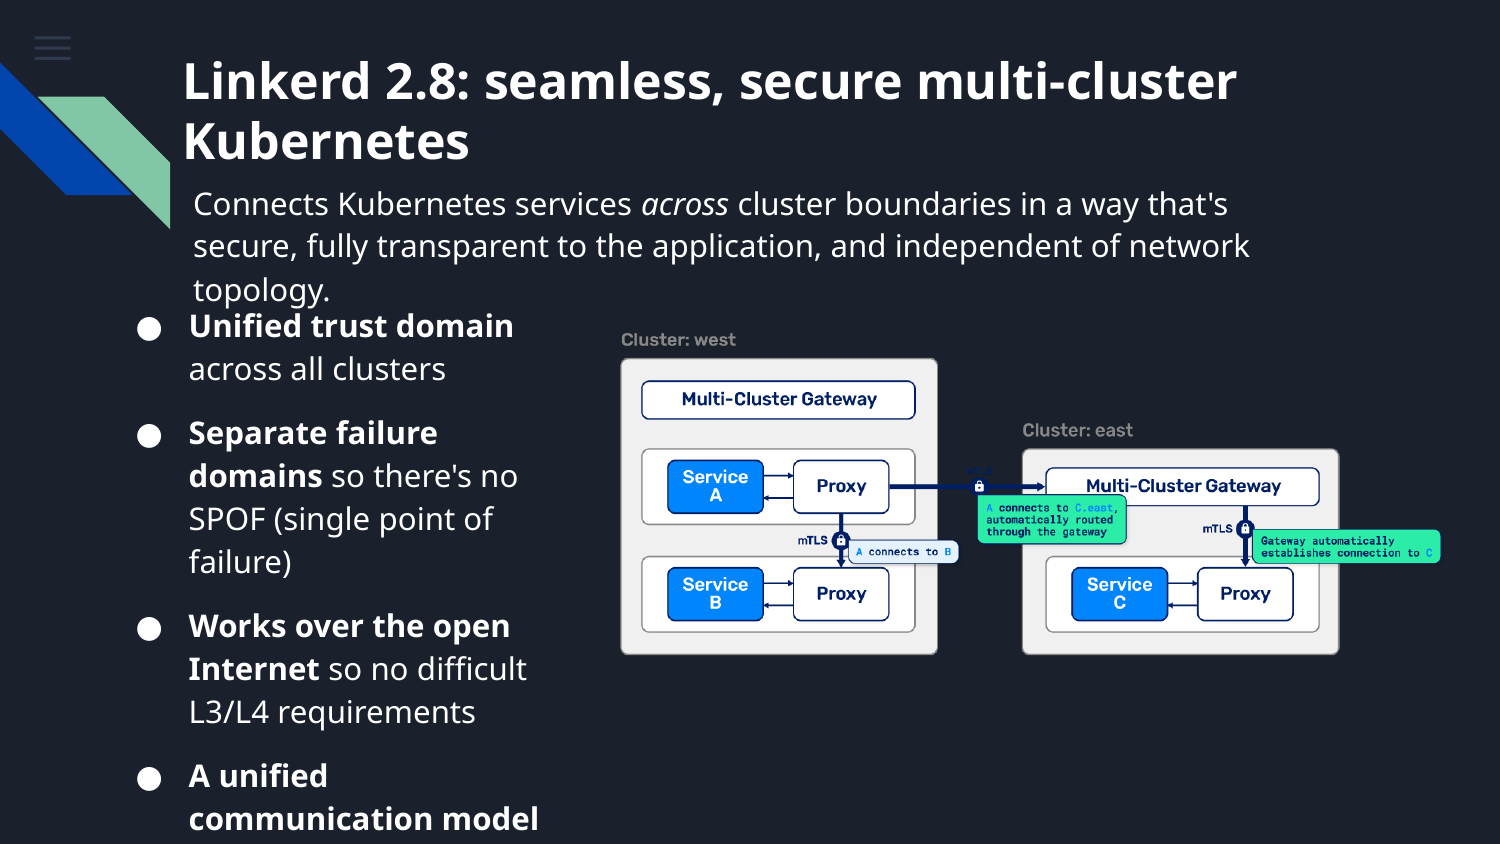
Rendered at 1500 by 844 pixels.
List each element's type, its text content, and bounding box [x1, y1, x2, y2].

text_box Unified trust domain across all clusters Separate failure domains so there's no SPOF (single point of failure) Works over the open Internet so no difficult L3/L4 requirements A unified communication model with in-cluster communication [98, 285, 591, 844]
text_box Connects Kubernetes services across cluster boundaries in a way that's secure, fully transparent to the application, and independent of network topology. [178, 163, 1355, 381]
picture [605, 321, 1470, 668]
text_box Linkerd 2.8: seamless, secure multi-cluster Kubernetes [167, 34, 1470, 245]
